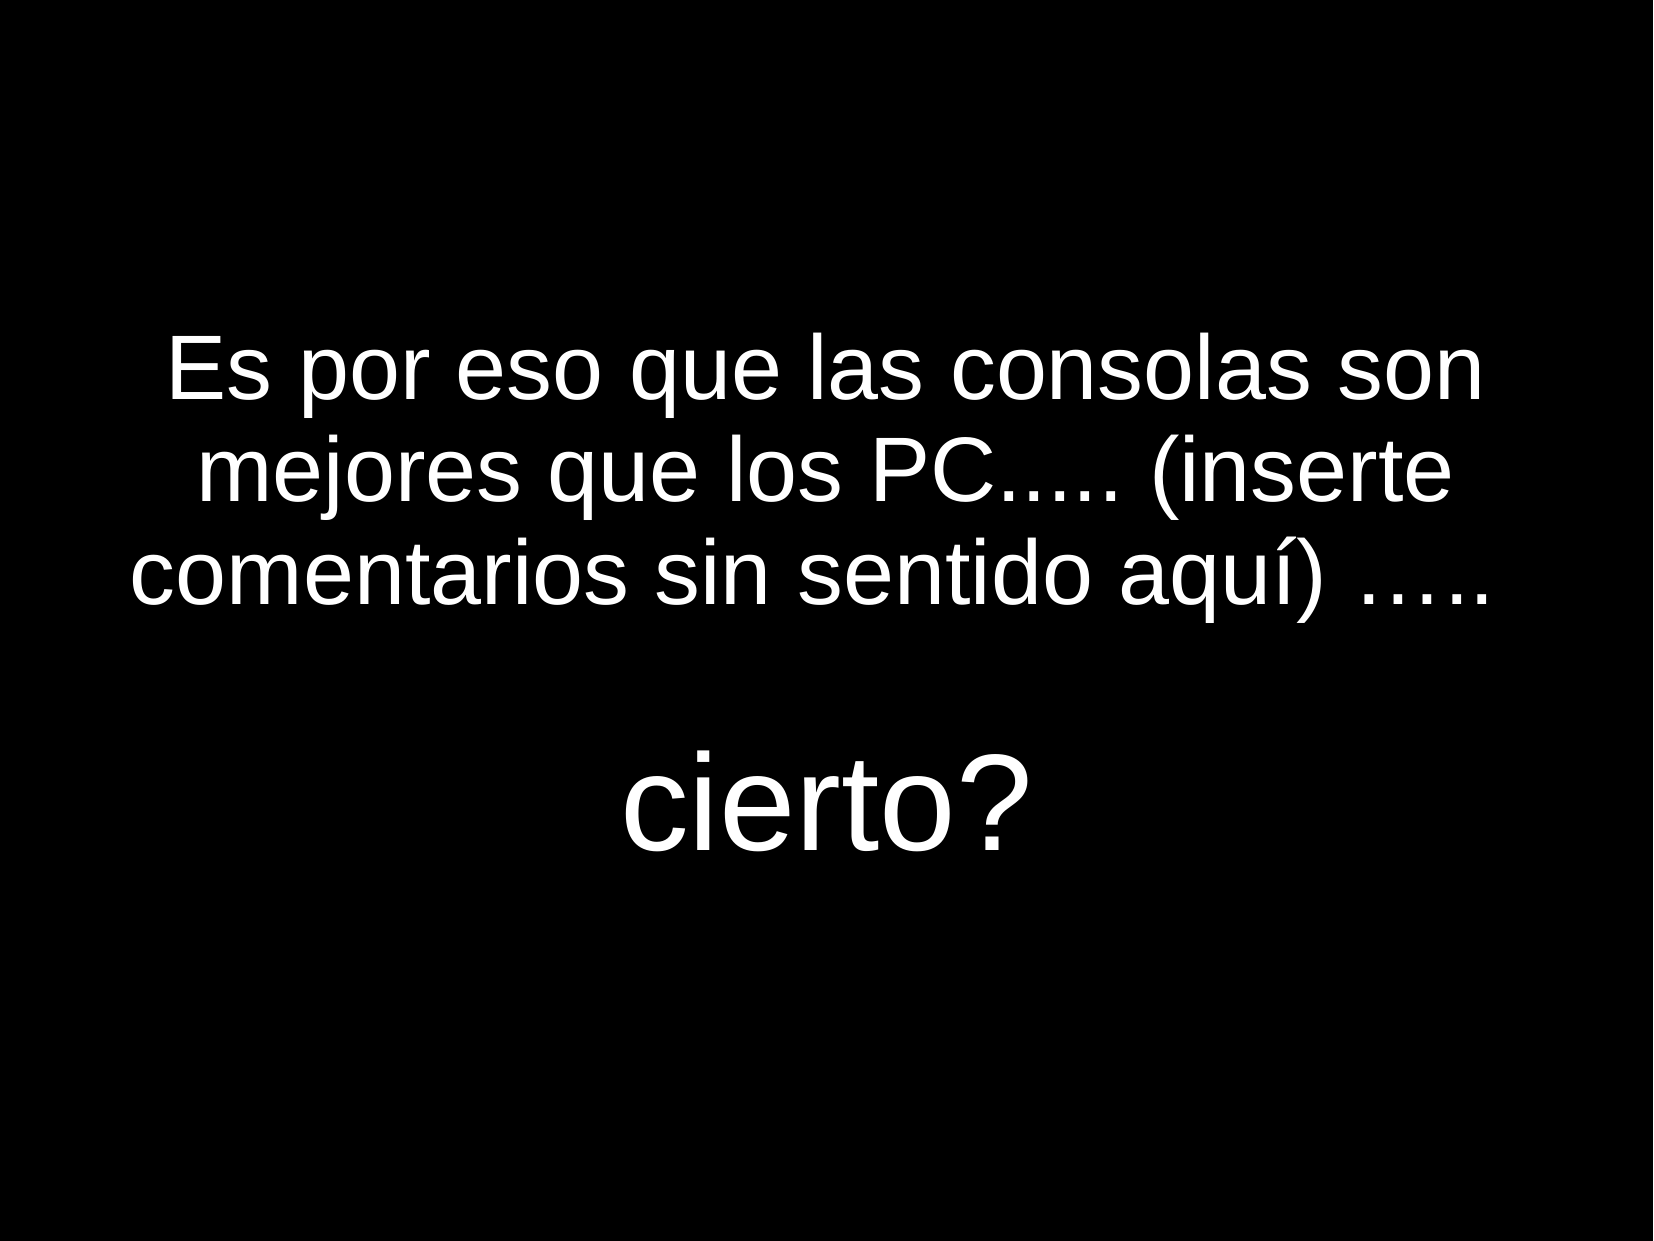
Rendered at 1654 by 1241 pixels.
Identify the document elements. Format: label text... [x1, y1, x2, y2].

title Es por eso que las consolas son mejores que los PC..... (inserte comentarios sin sentido aquí) ….. cierto? [82, 315, 1571, 881]
